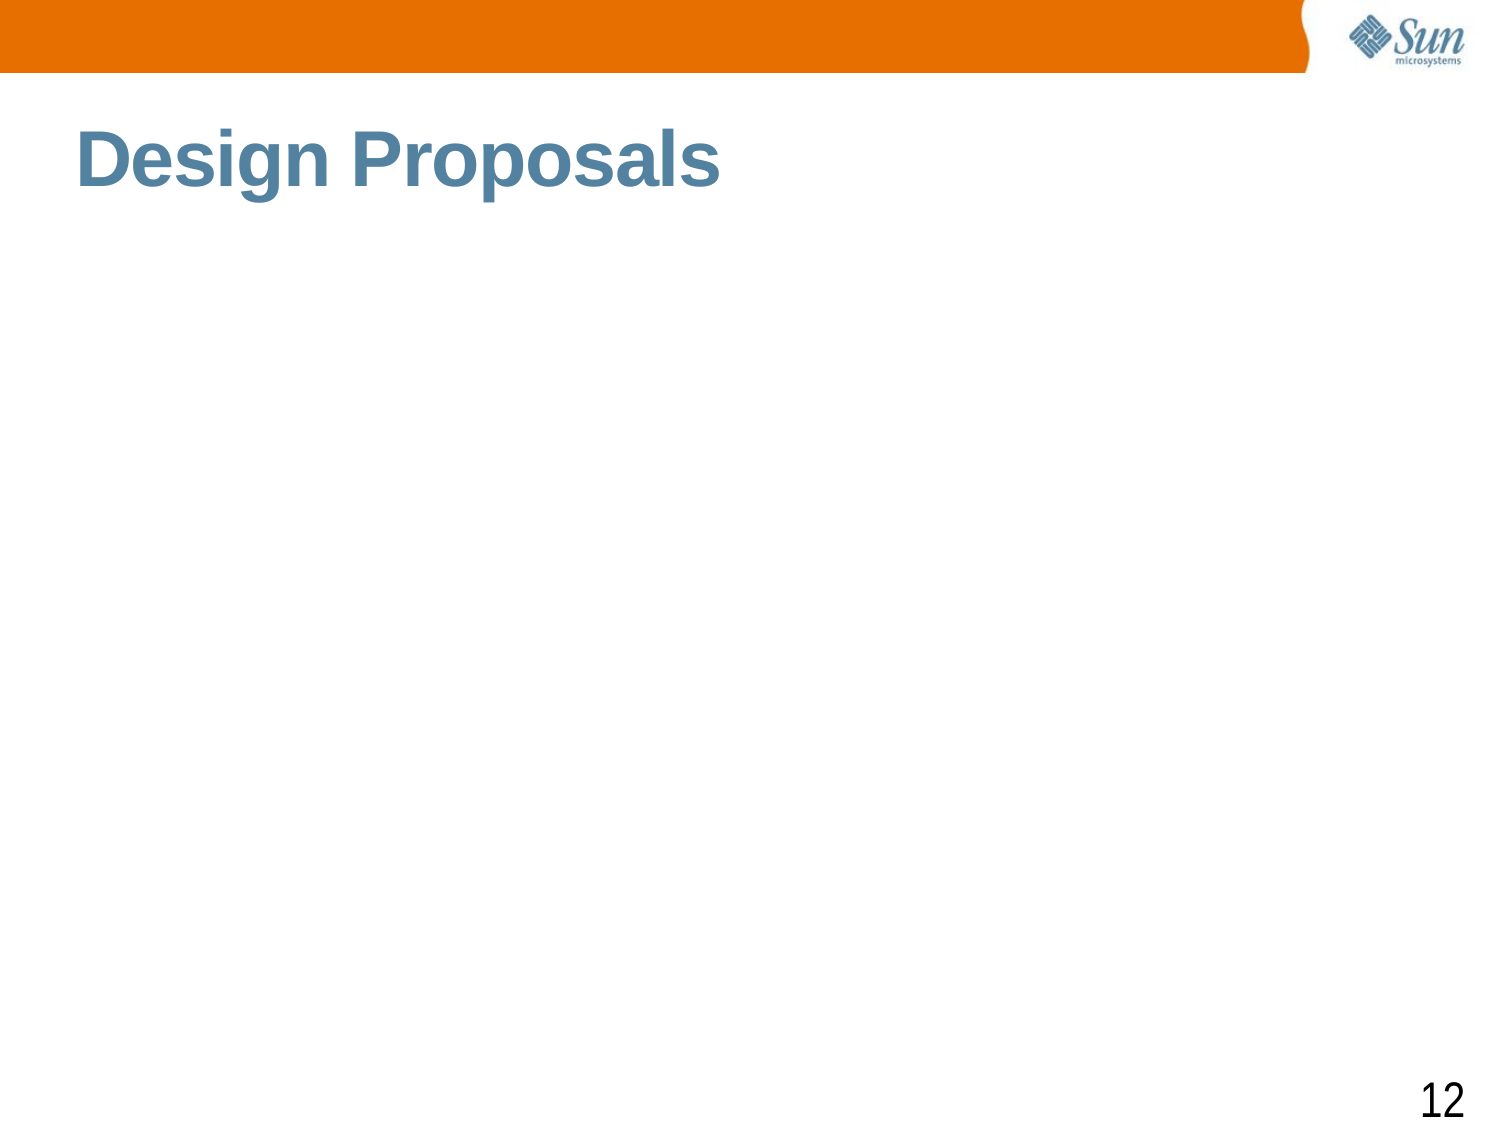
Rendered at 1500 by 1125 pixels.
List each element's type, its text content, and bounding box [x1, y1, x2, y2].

picture [0, 0, 1500, 73]
title Design Proposals [75, 123, 1437, 227]
